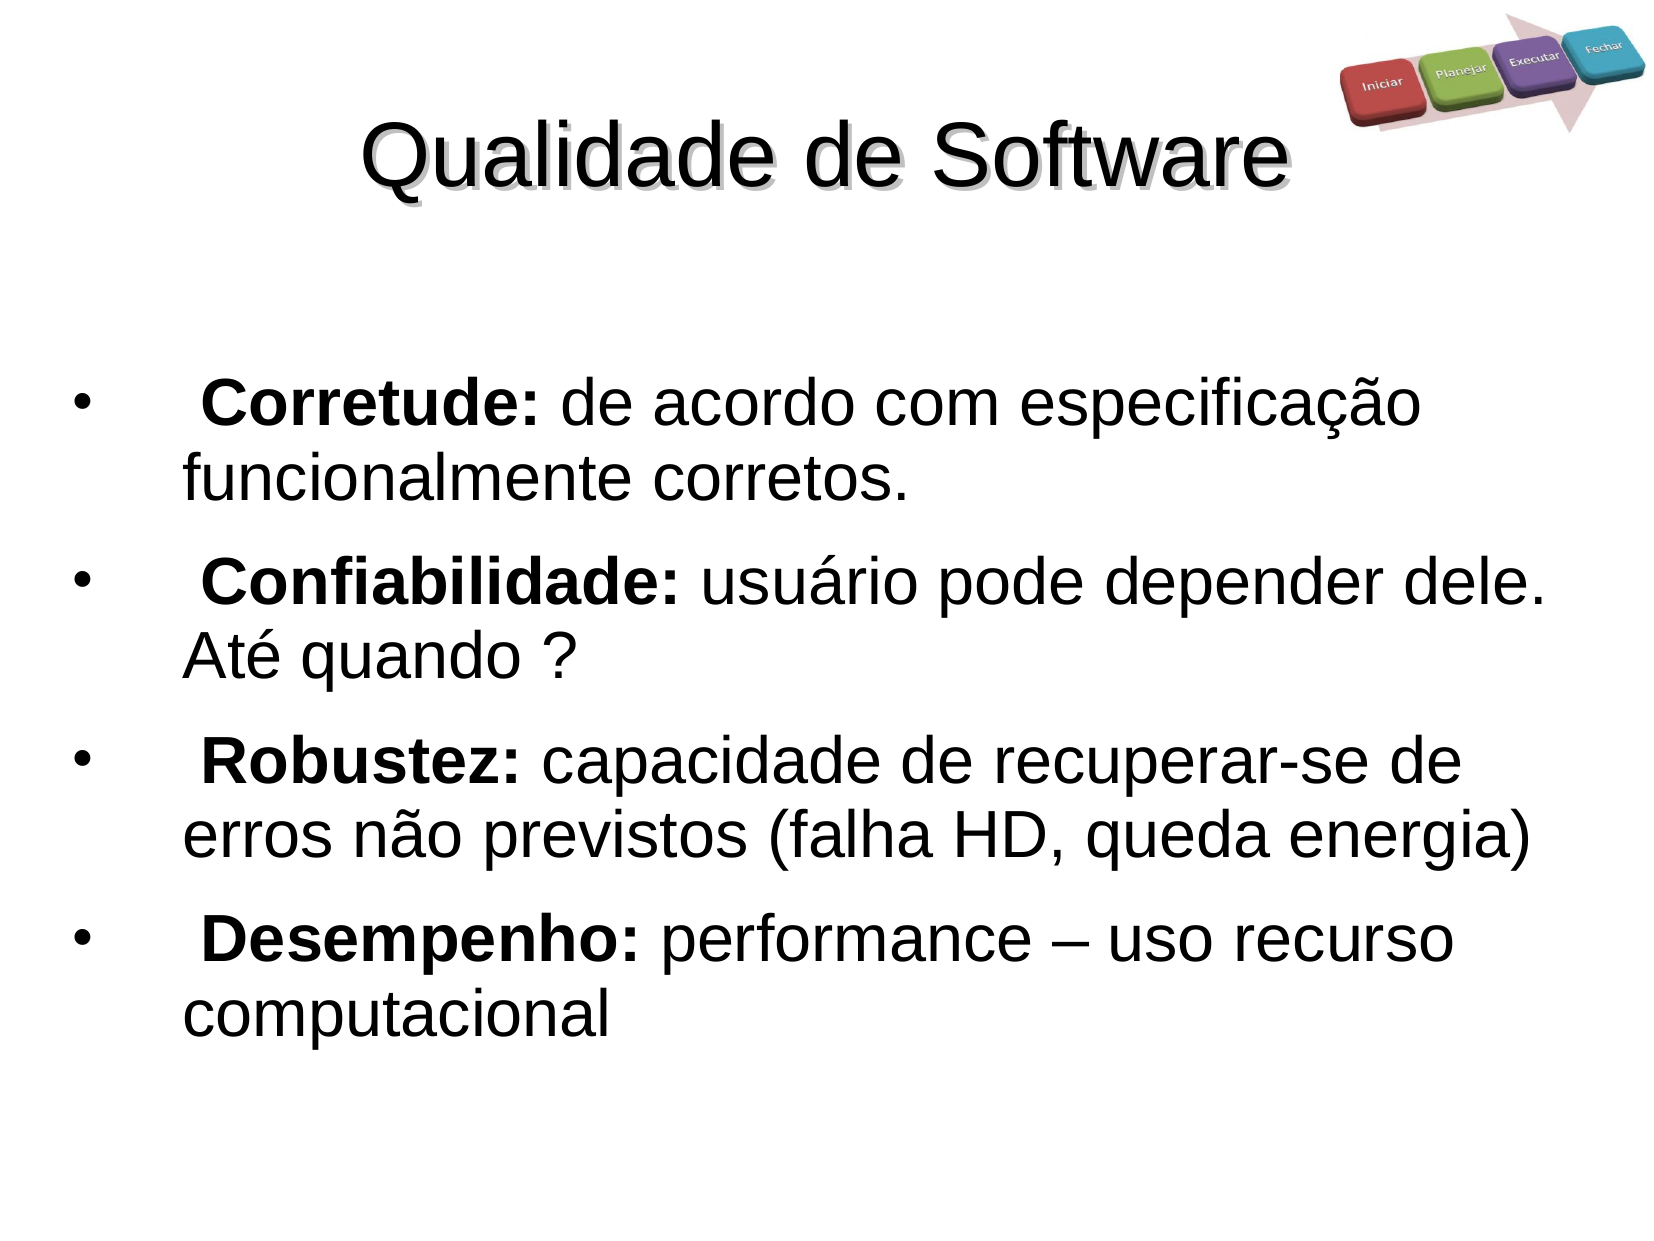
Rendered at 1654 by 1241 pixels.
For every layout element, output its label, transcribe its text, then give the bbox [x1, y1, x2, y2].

text_box Corretude: de acordo com especificação funcionalmente corretos. Confiabilidade: usuário pode depender dele. Até quando ? Robustez: capacidade de recuperar-se de erros não previstos (falha HD, queda energia) Desempenho: performance – uso recurso computacional [70, 253, 1619, 1164]
title Qualidade de Software [82, 56, 1571, 249]
chart [1334, 13, 1647, 136]
